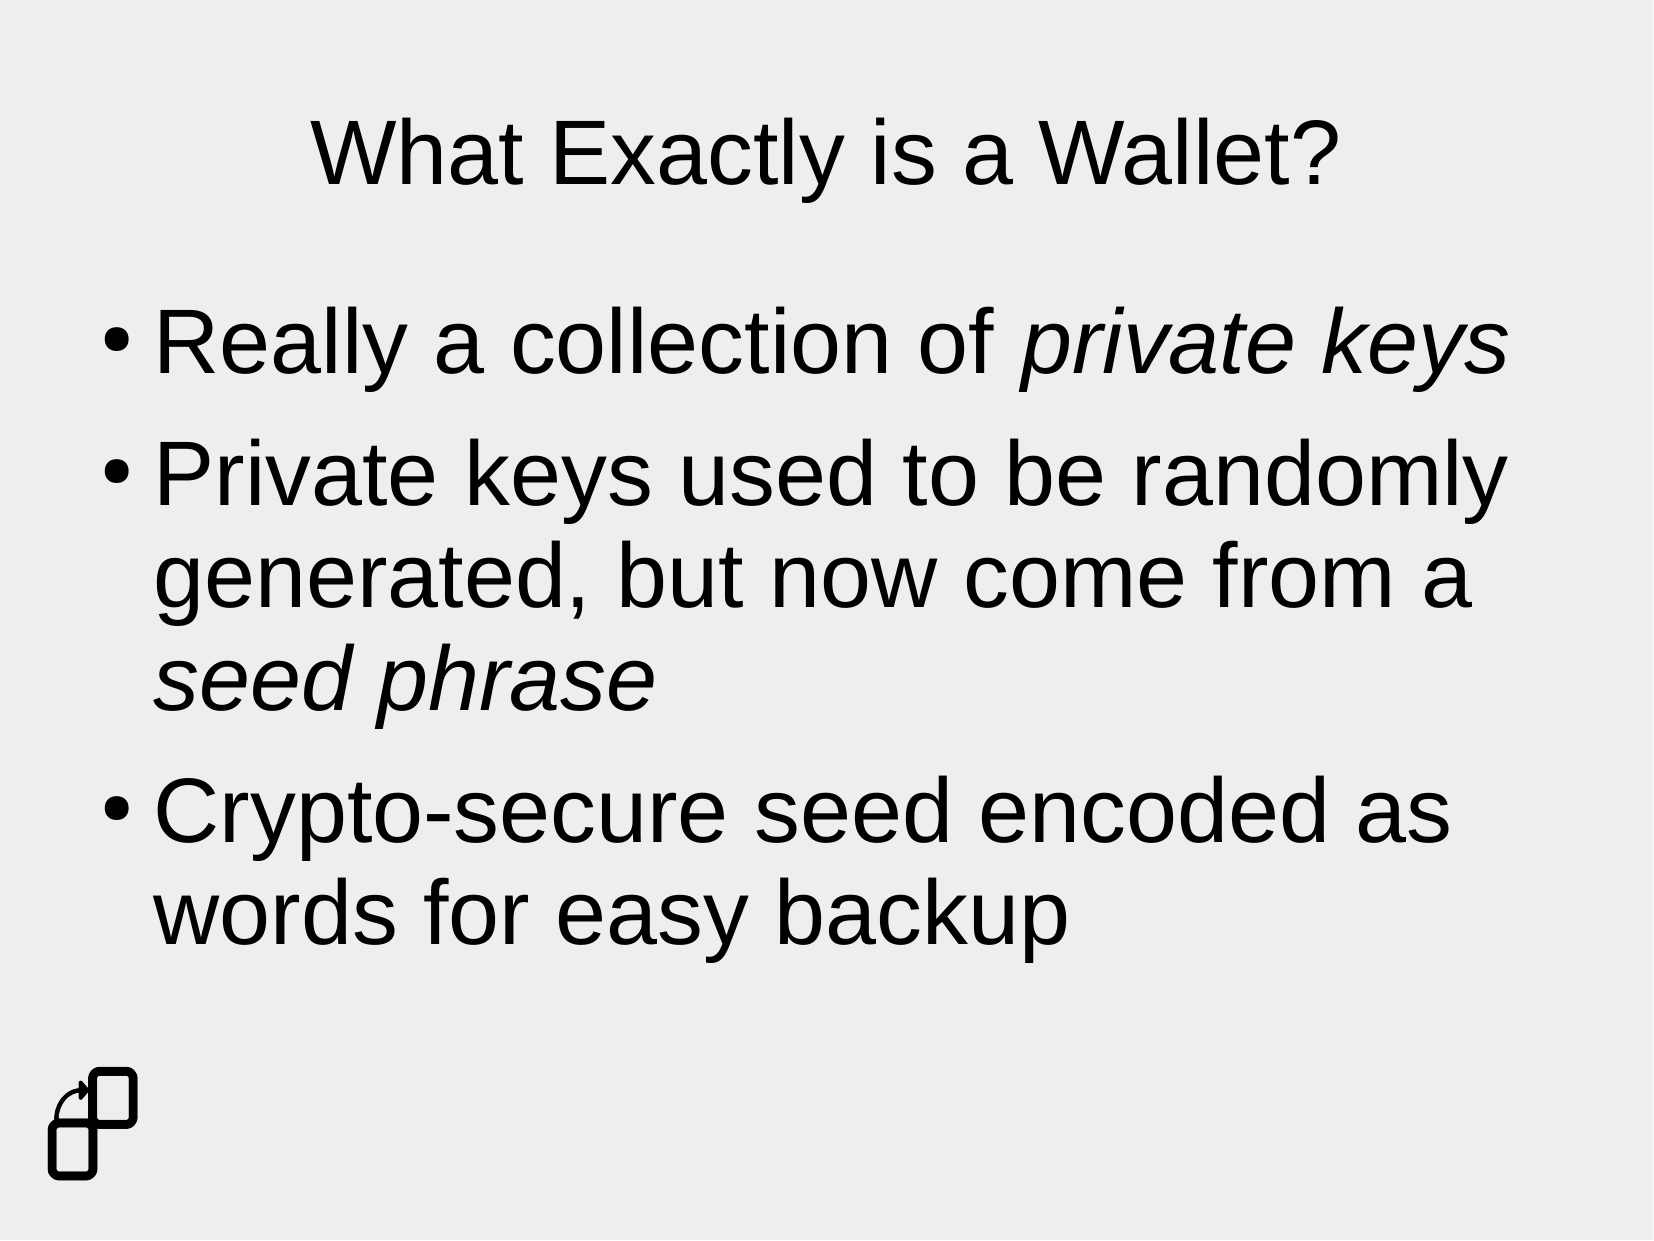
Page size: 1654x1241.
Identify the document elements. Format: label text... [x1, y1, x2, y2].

list Really a collection of private keys Private keys used to be randomly generated, but now come from a seed phrase Crypto-secure seed encoded as words for easy backup [82, 290, 1571, 1010]
title What Exactly is a Wallet? [82, 49, 1571, 257]
picture [30, 1062, 153, 1186]
